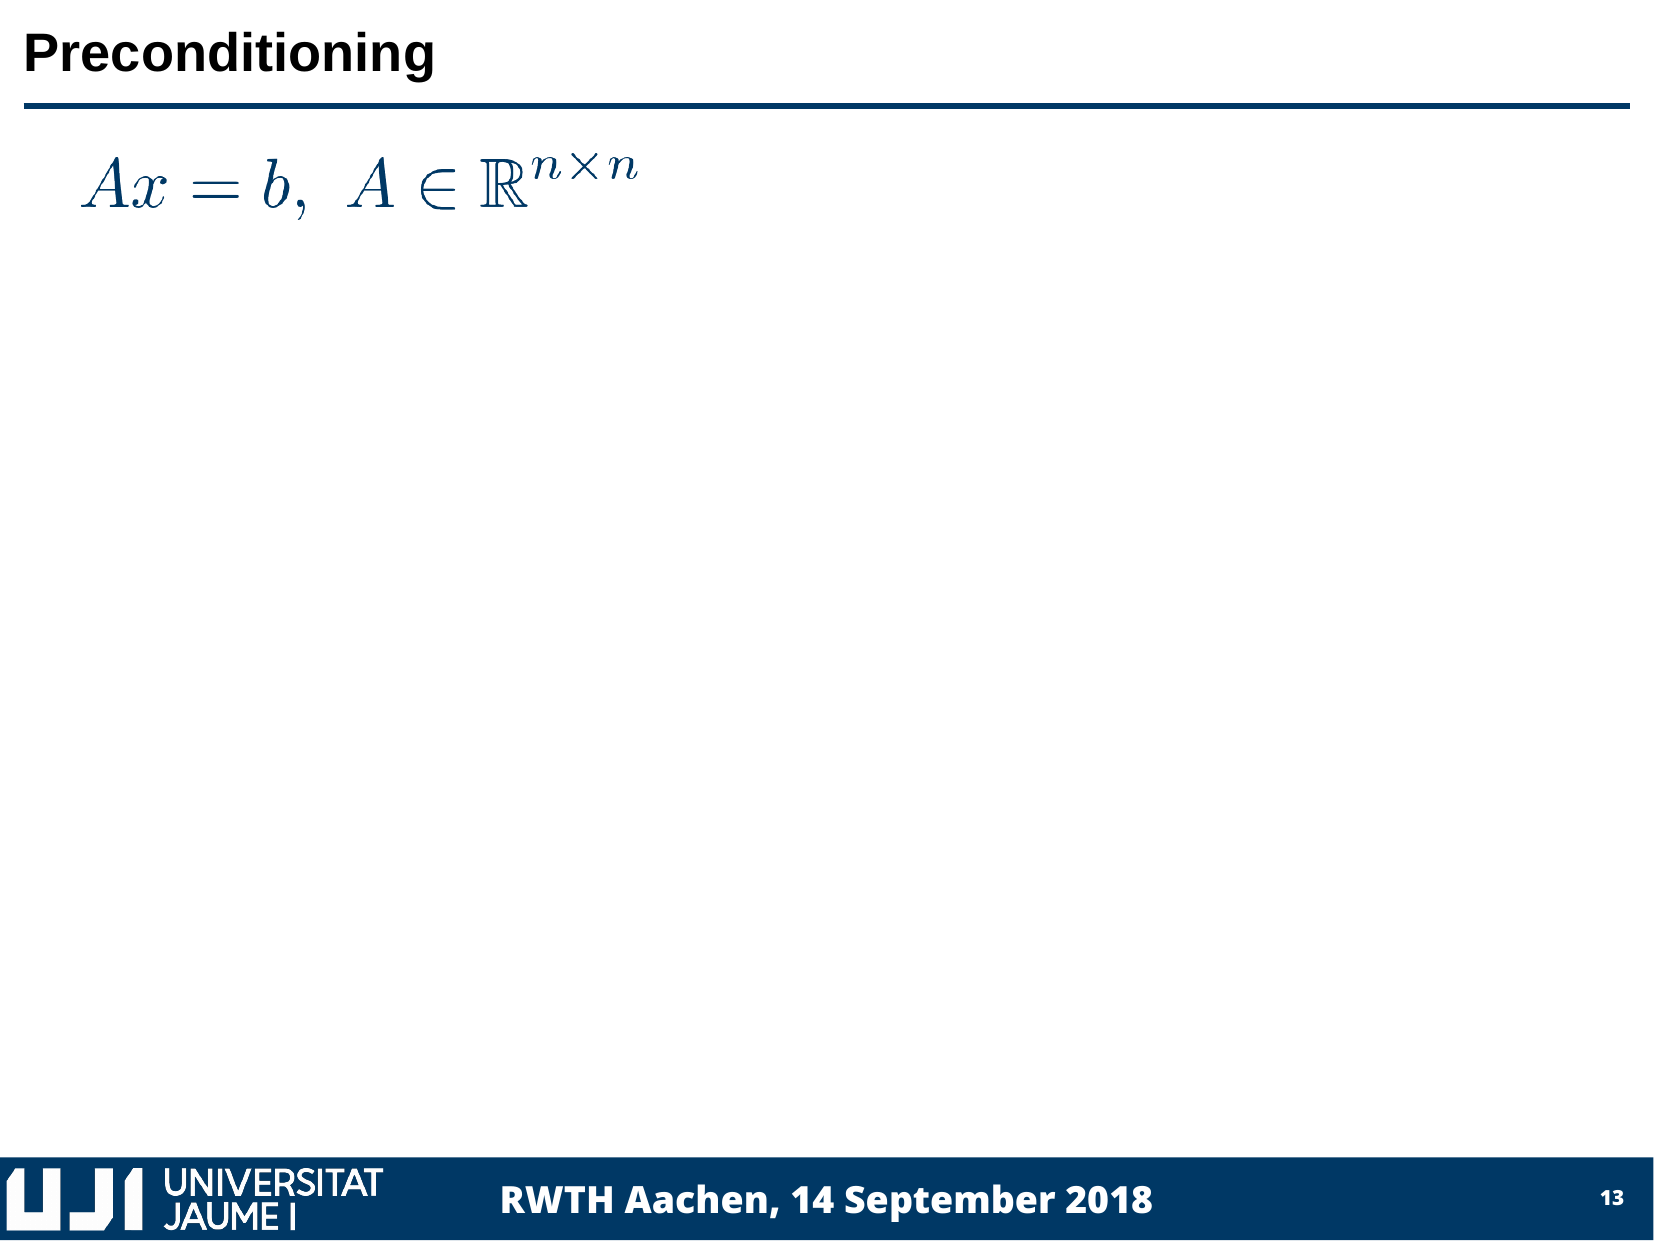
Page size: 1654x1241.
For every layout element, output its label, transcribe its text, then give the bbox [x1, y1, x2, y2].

picture [0, 1158, 390, 1241]
title Preconditioning [23, 0, 1630, 107]
picture [81, 153, 638, 220]
